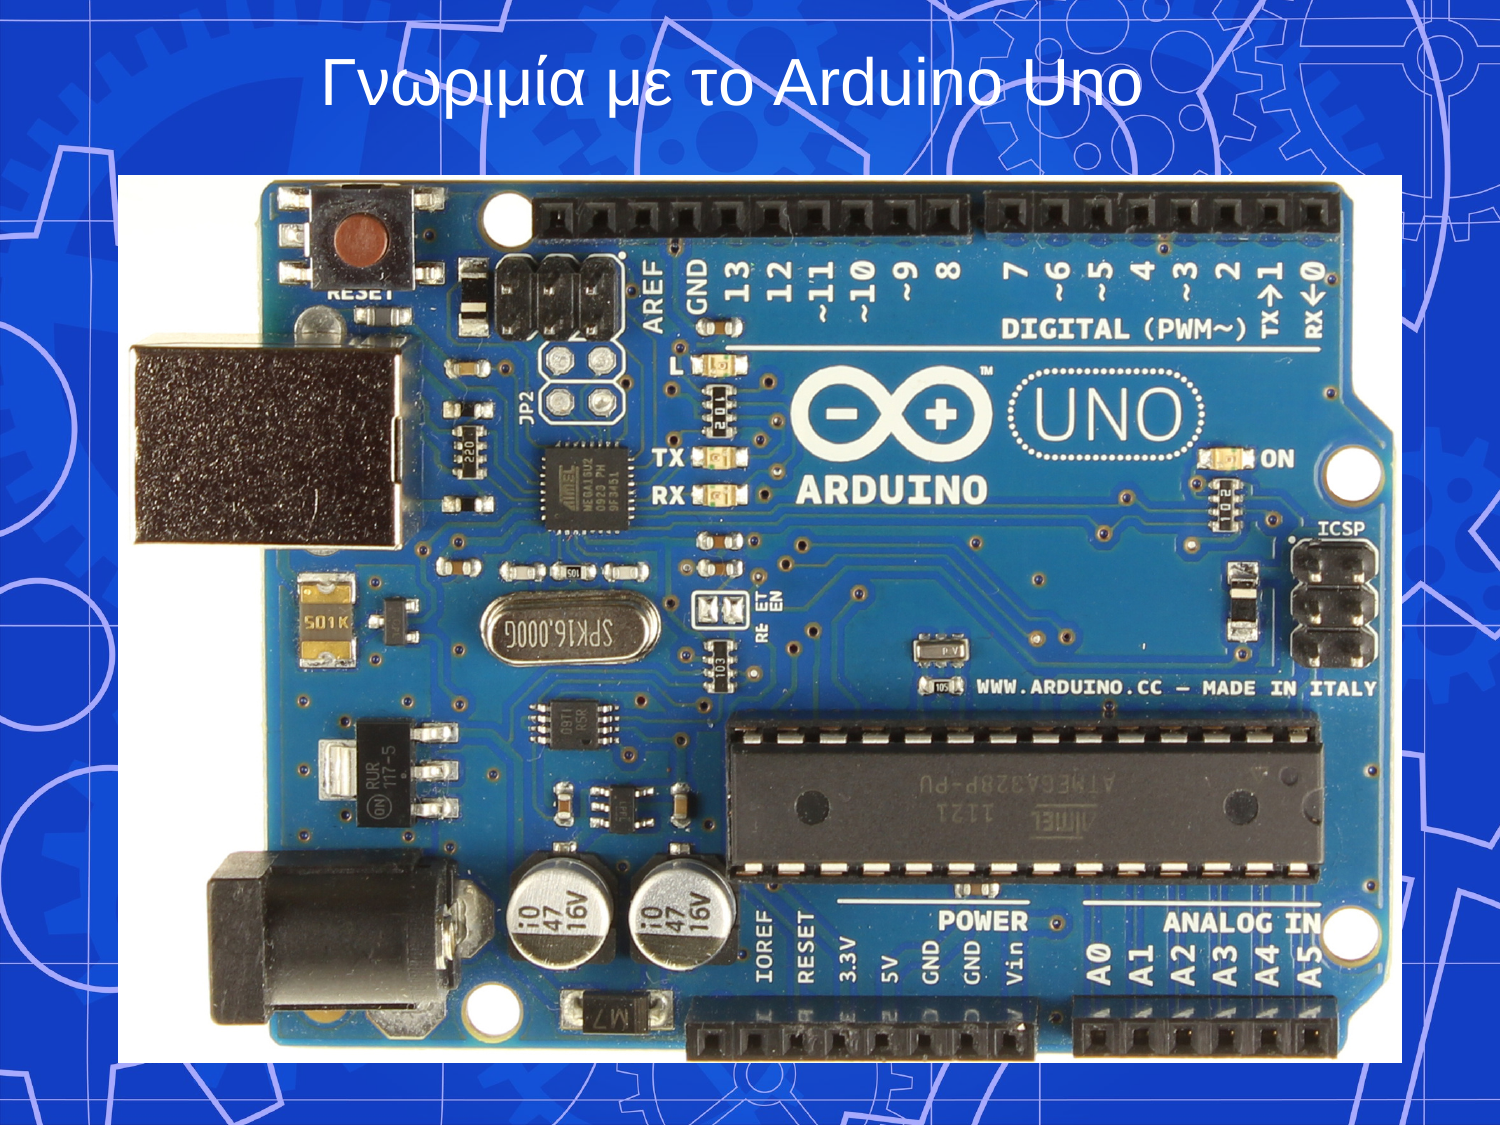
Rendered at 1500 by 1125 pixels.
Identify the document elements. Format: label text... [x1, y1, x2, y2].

text_box Γνωριμία με το Arduino Uno [283, 31, 1182, 127]
picture [0, 0, 1500, 1125]
